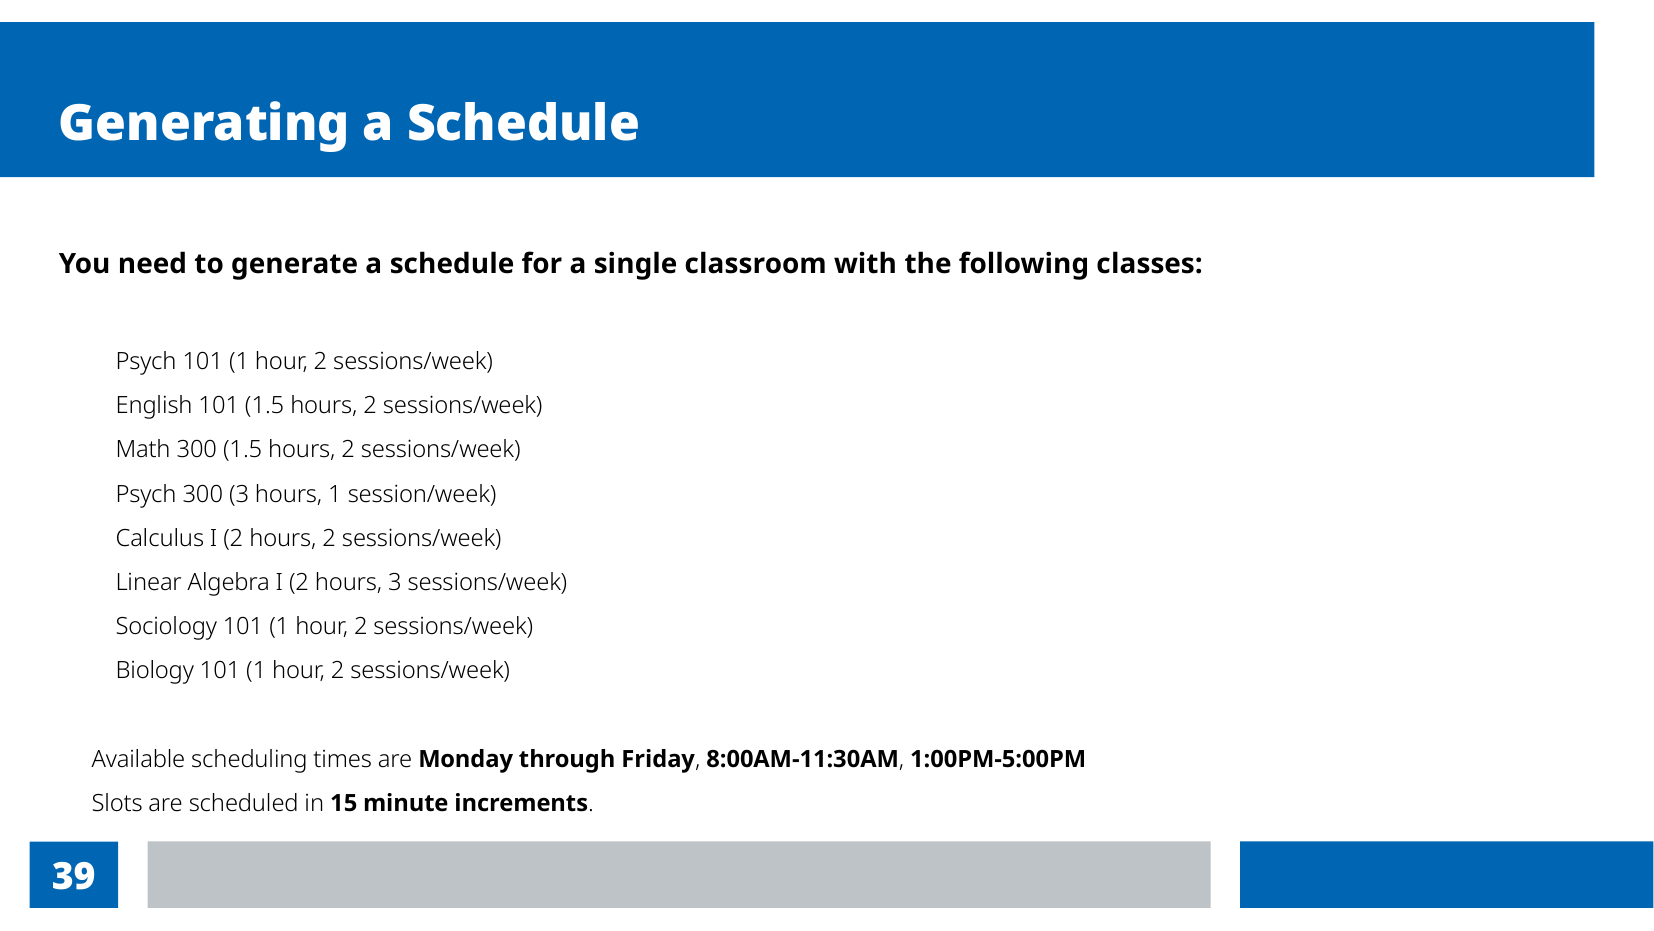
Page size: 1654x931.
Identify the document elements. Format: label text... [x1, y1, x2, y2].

title Generating a Schedule [59, 44, 1595, 156]
list You need to generate a schedule for a single classroom with the following classes: Psych 101 (1 hour, 2 sessions/week) English 101 (1.5 hours, 2 sessions/week) Math 300 (1.5 hours, 2 sessions/week) Psych 300 (3 hours, 1 session/week) Calculus I (2 hours, 2 sessions/week) Linear Algebra I (2 hours, 3 sessions/week) Sociology 101 (1 hour, 2 sessions/week) Biology 101 (1 hour, 2 sessions/week) Available scheduling times are Monday through Friday, 8:00AM-11:30AM, 1:00PM-5:00PM Slots are scheduled in 15 minute increments. [59, 243, 1565, 820]
